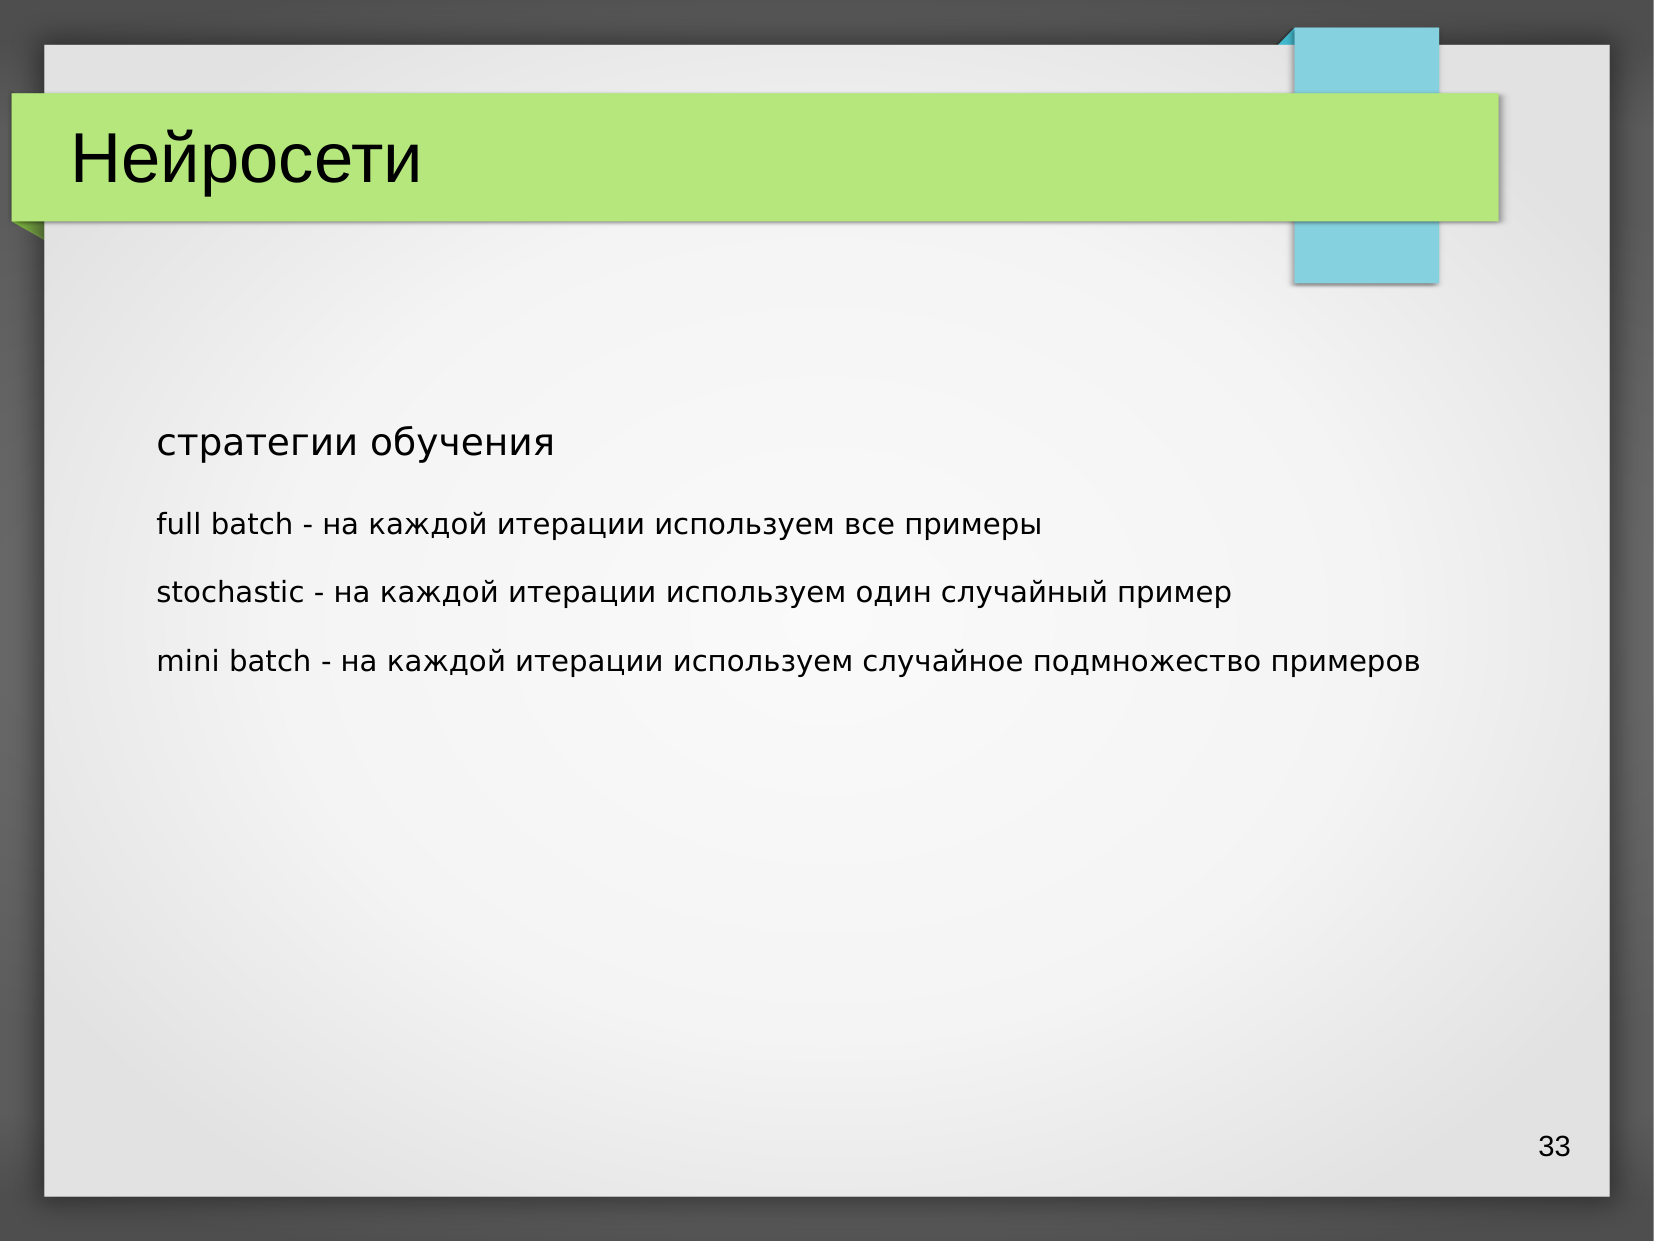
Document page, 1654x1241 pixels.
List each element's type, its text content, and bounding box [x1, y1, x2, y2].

picture [0, 0, 1654, 1241]
title Нейросети [70, 118, 1205, 199]
text_box стратегии обучения full batсh - на каждой итерации используем все примеры stochastic - на каждой итерации используем один случайный пример mini batch - на каждой итерации используем случайное подмножество примеров [141, 412, 1486, 733]
